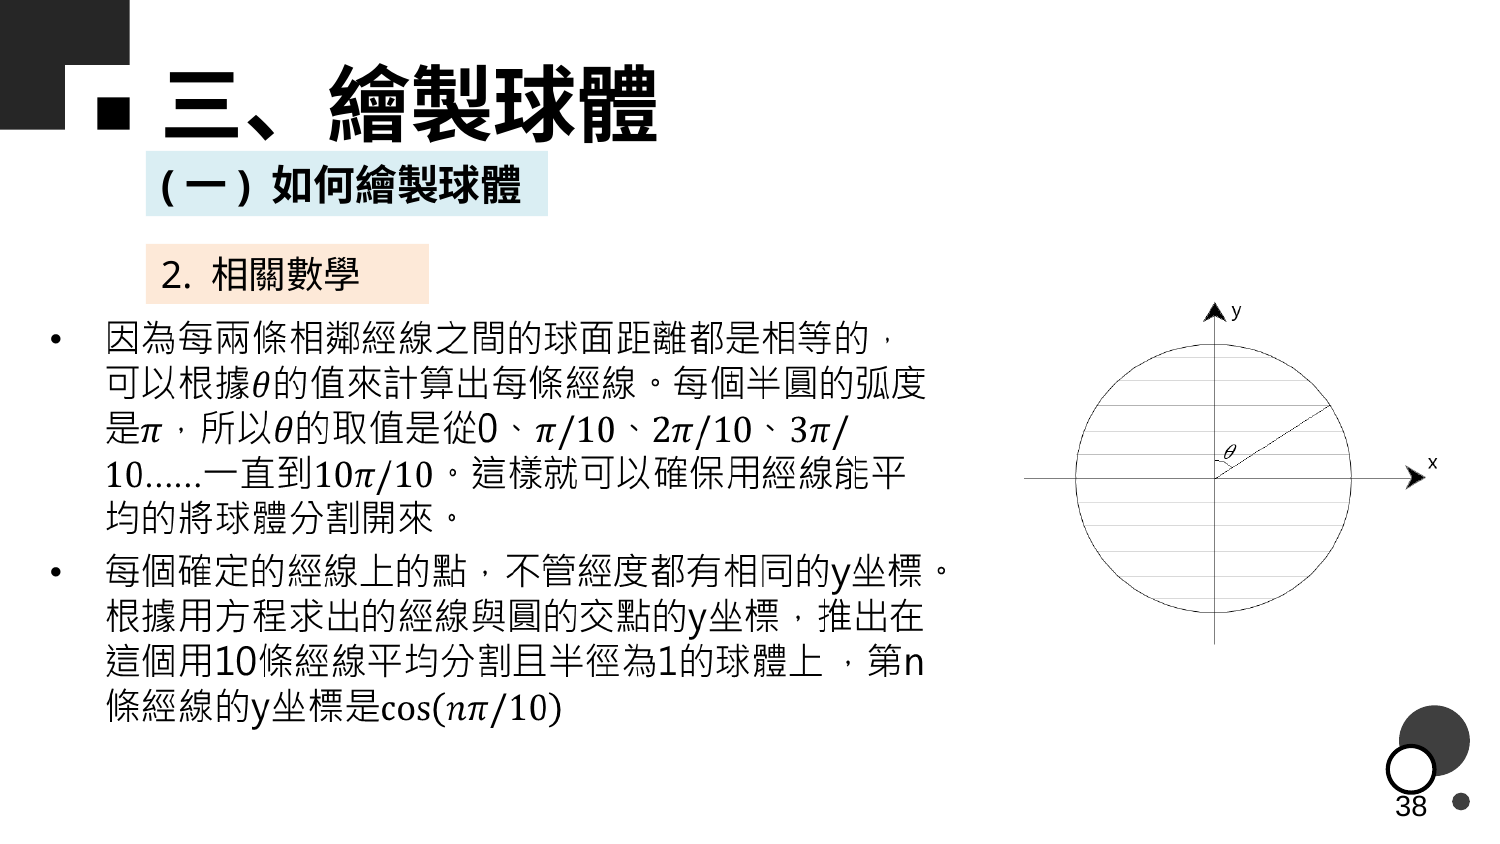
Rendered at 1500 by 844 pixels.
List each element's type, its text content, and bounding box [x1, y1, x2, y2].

slide_number <number> [1092, 782, 1443, 827]
text_box [1452, 792, 1470, 811]
text_box [97, 97, 130, 130]
text_box [16, 299, 980, 793]
text_box (一) 如何繪製球體 [145, 150, 548, 217]
text_box [0, 0, 130, 130]
picture [1023, 299, 1442, 648]
text_box [1387, 705, 1470, 782]
text_box 2. 相關數學 [145, 243, 429, 299]
title 三、繪製球體 [145, 32, 1105, 173]
